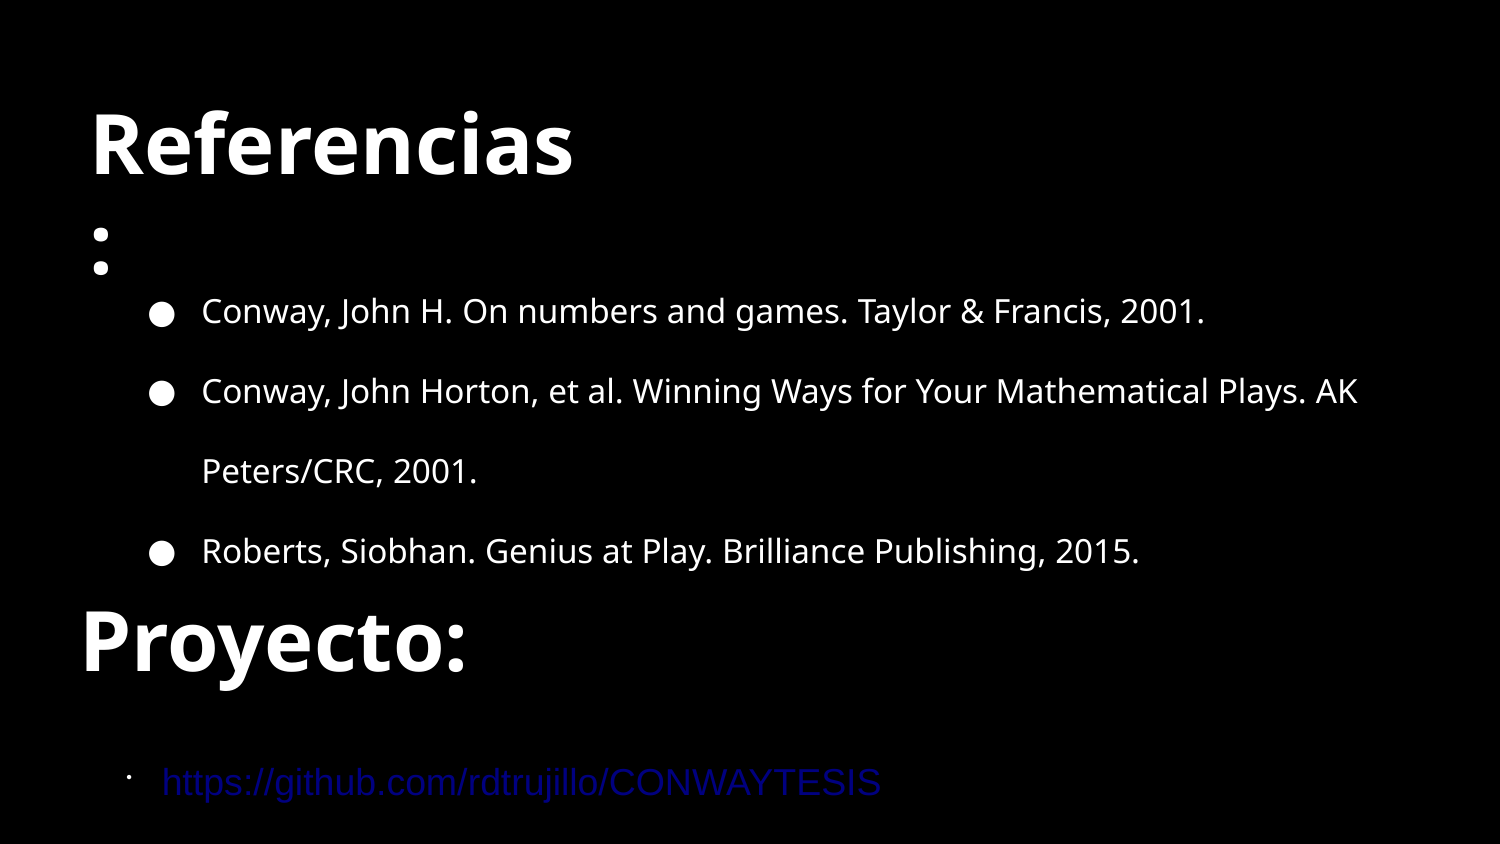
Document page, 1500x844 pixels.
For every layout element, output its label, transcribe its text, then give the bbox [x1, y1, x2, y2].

title Referencias: [74, 76, 612, 202]
title Proyecto: [64, 572, 602, 698]
text_box https://github.com/rdtrujillo/CONWAYTESIS [111, 697, 1078, 818]
text_box Conway, John H. On numbers and games. Taylor & Francis, 2001. Conway, John Horton, et al. Winning Ways for Your Mathematical Plays. AK Peters/CRC, 2001. Roberts, Siobhan. Genius at Play. Brilliance Publishing, 2015. [111, 235, 1395, 585]
